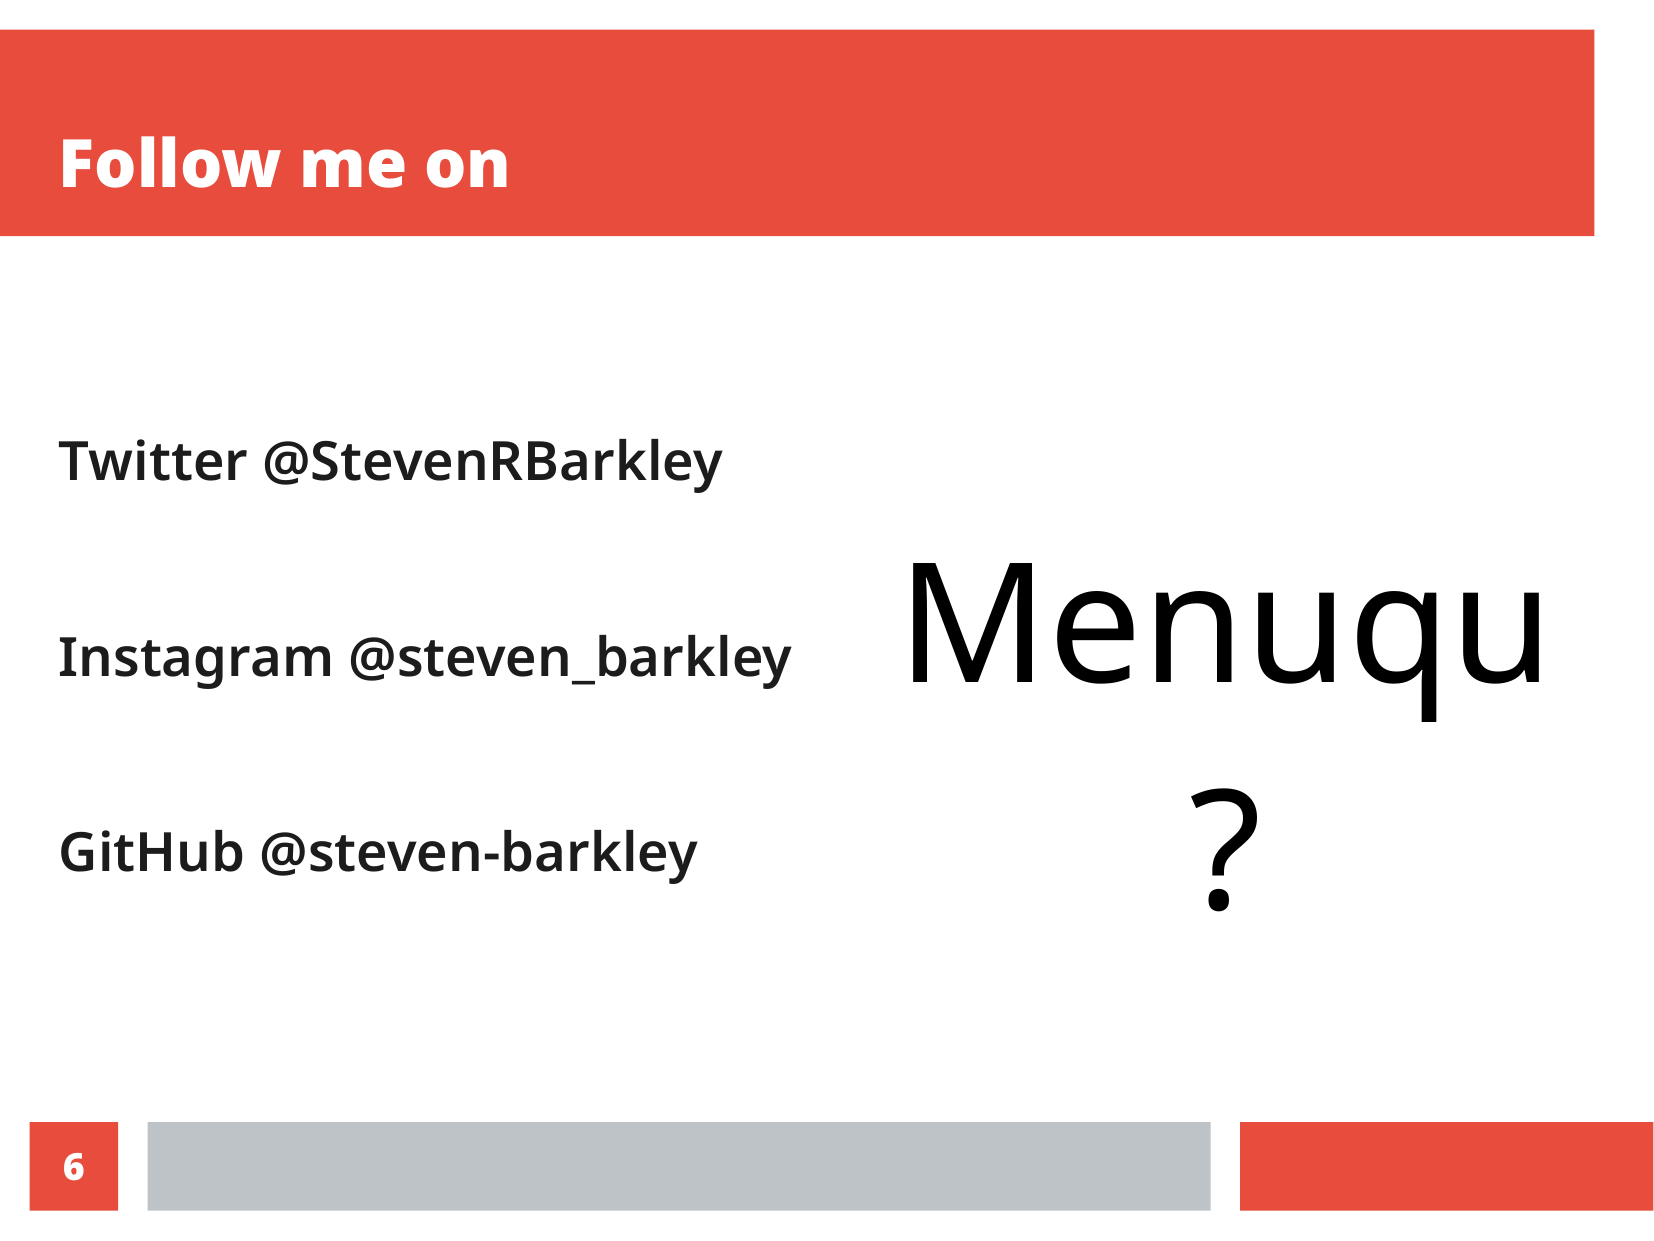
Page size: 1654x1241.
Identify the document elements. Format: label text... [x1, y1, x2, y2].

text_box Menuqu? [863, 496, 1589, 722]
list Twitter @StevenRBarkley Instagram @steven_barkley GitHub @steven-barkley [59, 324, 818, 1093]
title Follow me on [59, 59, 1595, 207]
